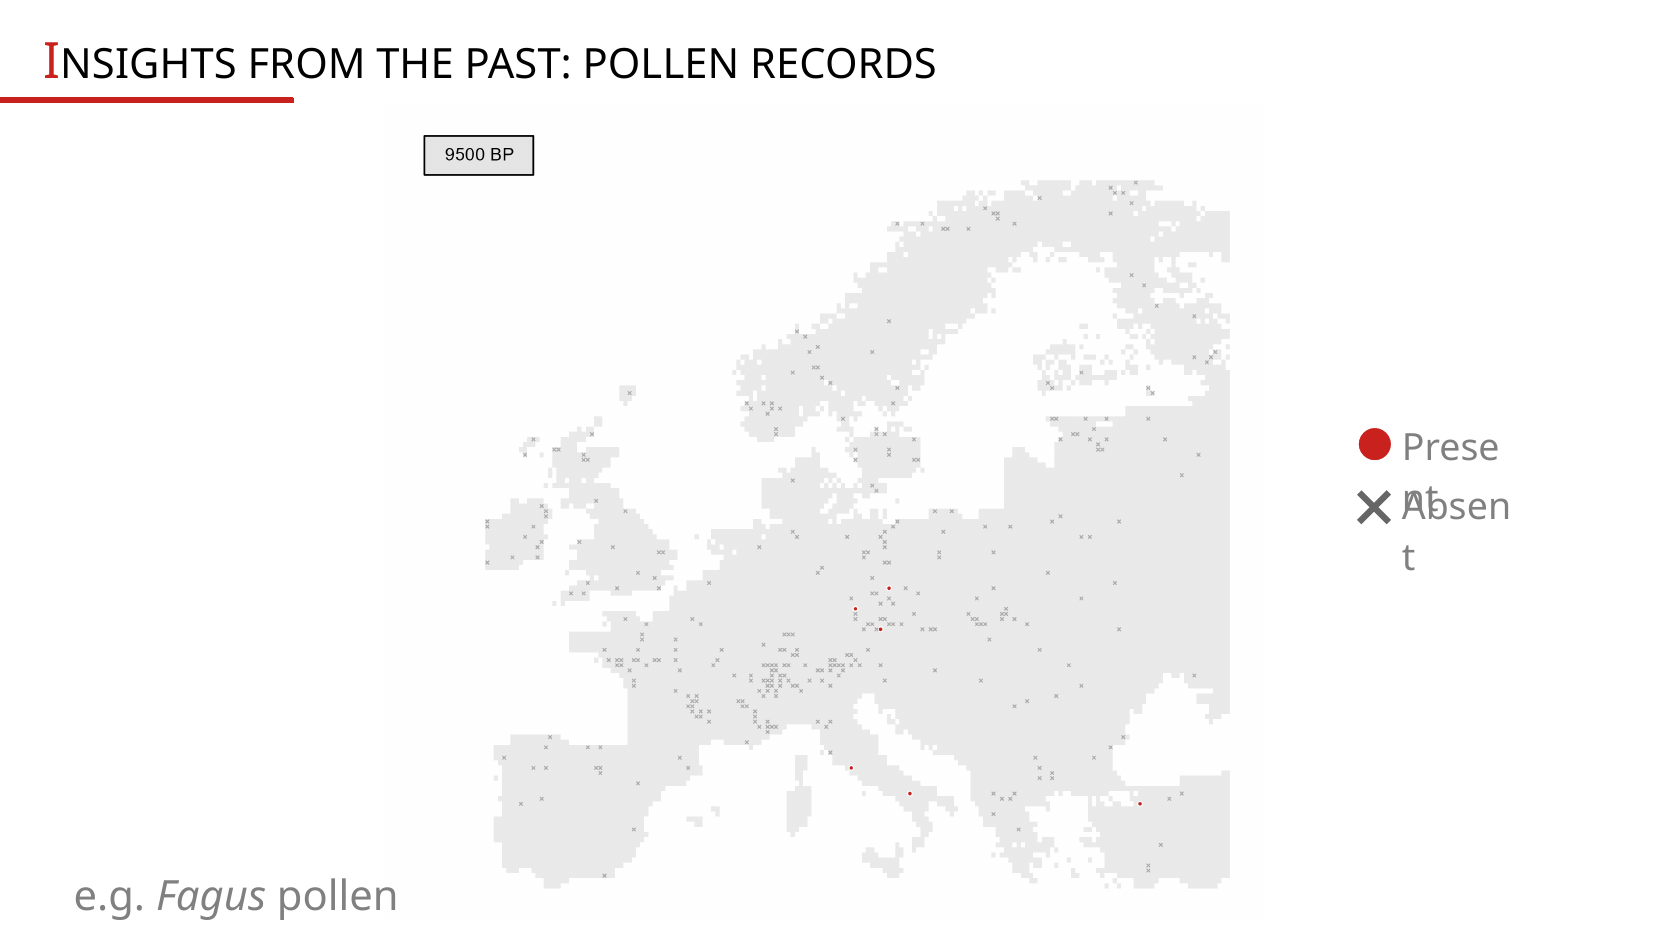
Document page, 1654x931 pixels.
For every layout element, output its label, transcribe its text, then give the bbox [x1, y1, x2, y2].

text_box Absent [1387, 472, 1535, 539]
text_box INSIGHTS FROM THE PAST: POLLEN RECORDS [28, 0, 1623, 119]
text_box Present [1387, 413, 1535, 472]
text_box [1357, 426, 1387, 462]
picture [384, 98, 1270, 926]
text_box e.g. Fagus pollen records [0, 858, 473, 931]
